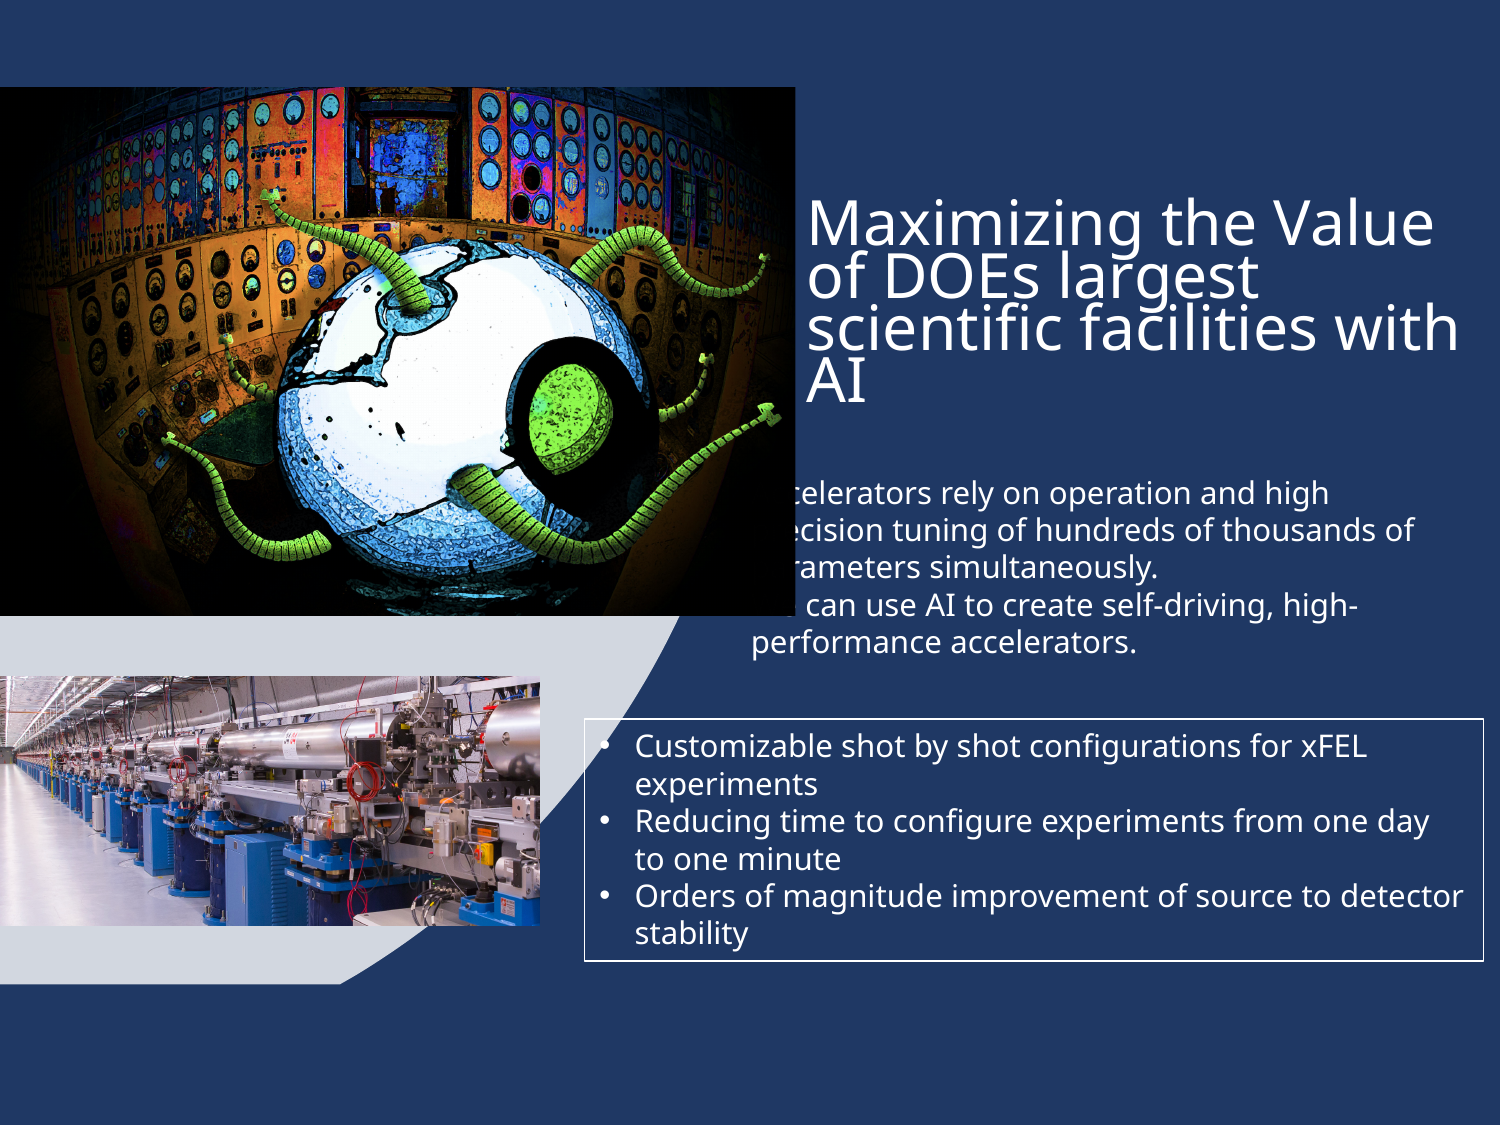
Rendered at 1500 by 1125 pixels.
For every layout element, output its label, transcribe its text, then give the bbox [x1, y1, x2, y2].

text_box Customizable shot by shot configurations for xFEL experiments Reducing time to configure experiments from one day to one minute Orders of magnitude improvement of source to detector stability [584, 718, 1484, 962]
text_box [0, 616, 680, 824]
text_box Accelerators rely on operation and high precision tuning of hundreds of thousands of parameters simultaneously. We can use AI to create self-driving, high-performance accelerators. [735, 465, 1464, 670]
picture [0, 87, 796, 616]
picture [0, 676, 540, 926]
text_box Maximizing the Value of DOEs largest scientific facilities with AI [796, 176, 1486, 419]
text_box [0, 926, 429, 985]
